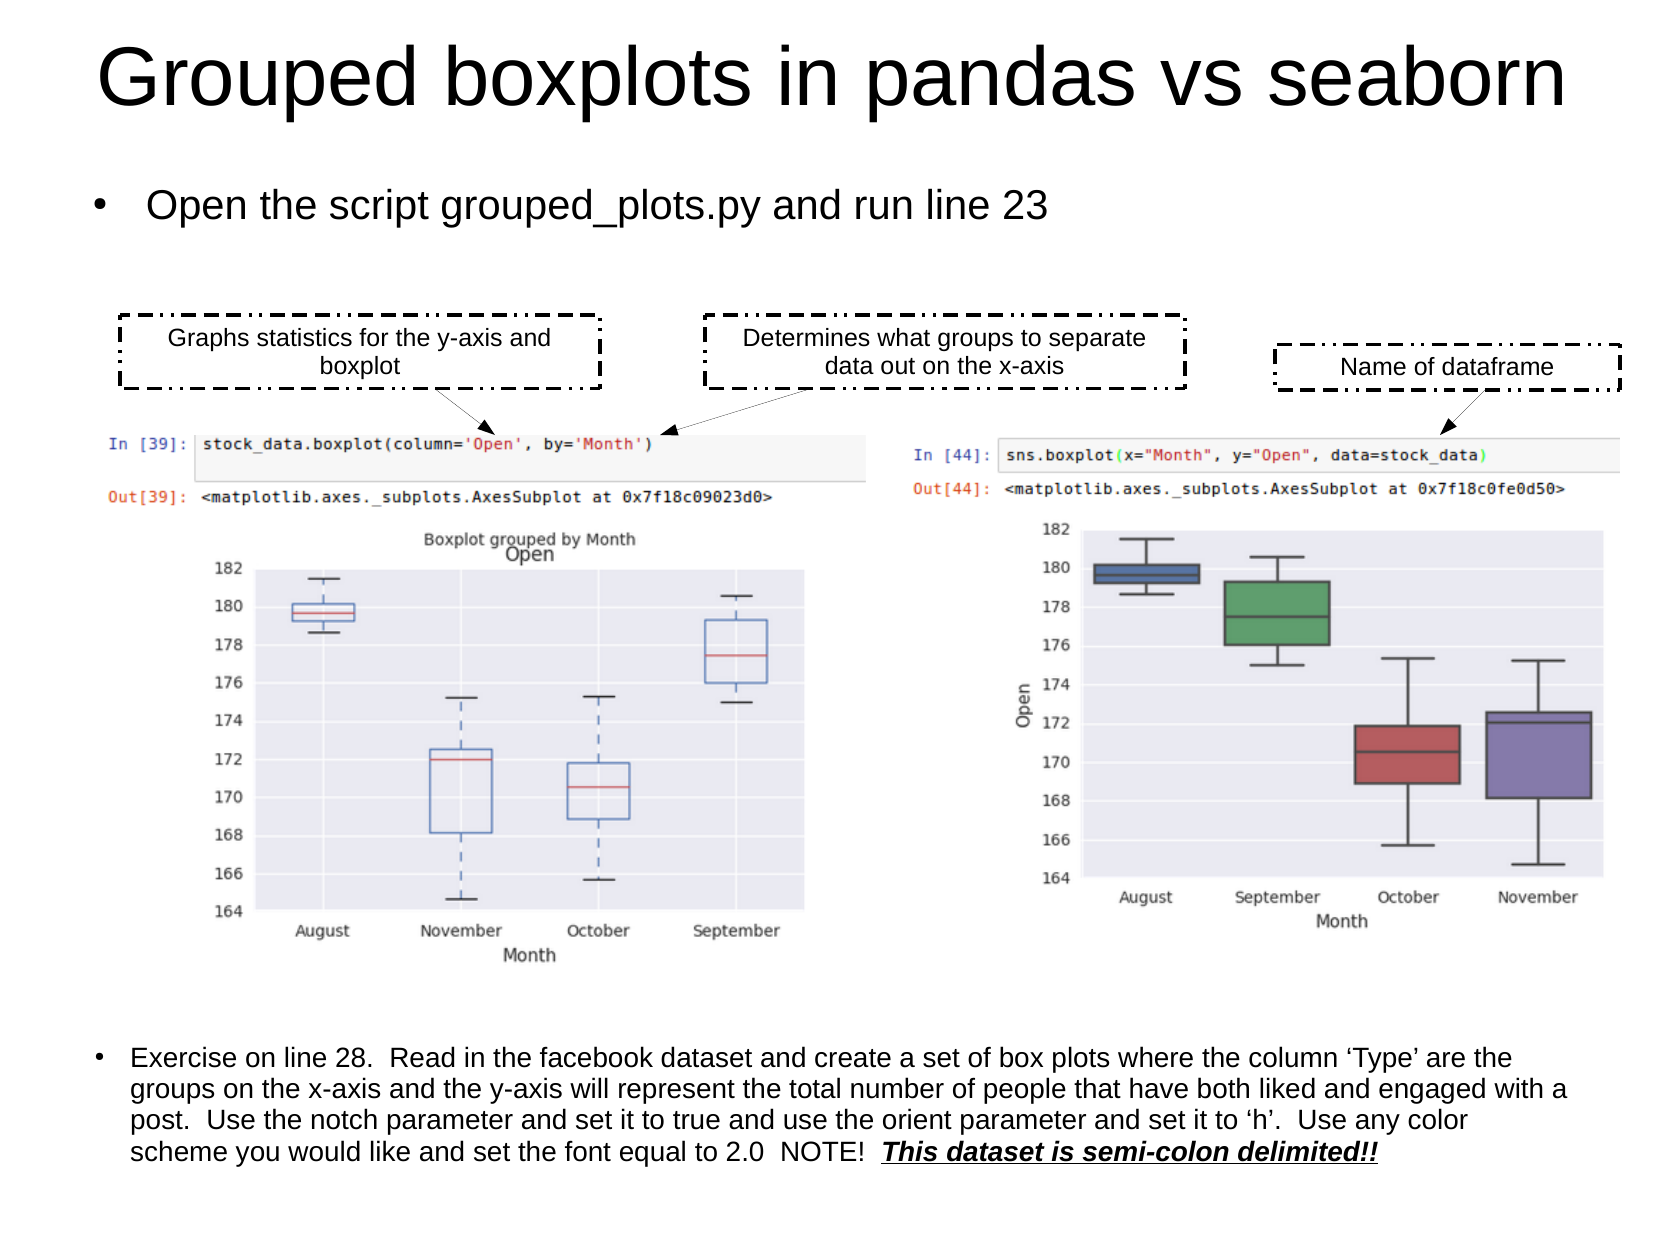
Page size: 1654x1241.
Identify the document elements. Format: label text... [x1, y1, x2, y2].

title Grouped boxplots in pandas vs seaborn [88, 0, 1577, 180]
text_box Graphs statistics for the y-axis and boxplot [120, 315, 601, 389]
picture [60, 435, 1621, 991]
text_box Name of dataframe [1275, 344, 1621, 391]
text_box Determines what groups to separate data out on the x-axis [705, 315, 1186, 389]
list Open the script grouped_plots.py and run line 23 [75, 181, 1564, 256]
list Exercise on line 28. Read in the facebook dataset and create a set of box plots where the column ‘Type’ are the groups on the x-axis and the y-axis will represent the total number of people that have both liked and engaged with a post. Use the notch parameter and set it to true and use the orient parameter and set it to ‘h’. Use any color scheme you would like and set the font equal to 2.0 NOTE! This dataset is semi-colon delimited!! [82, 1041, 1571, 1171]
